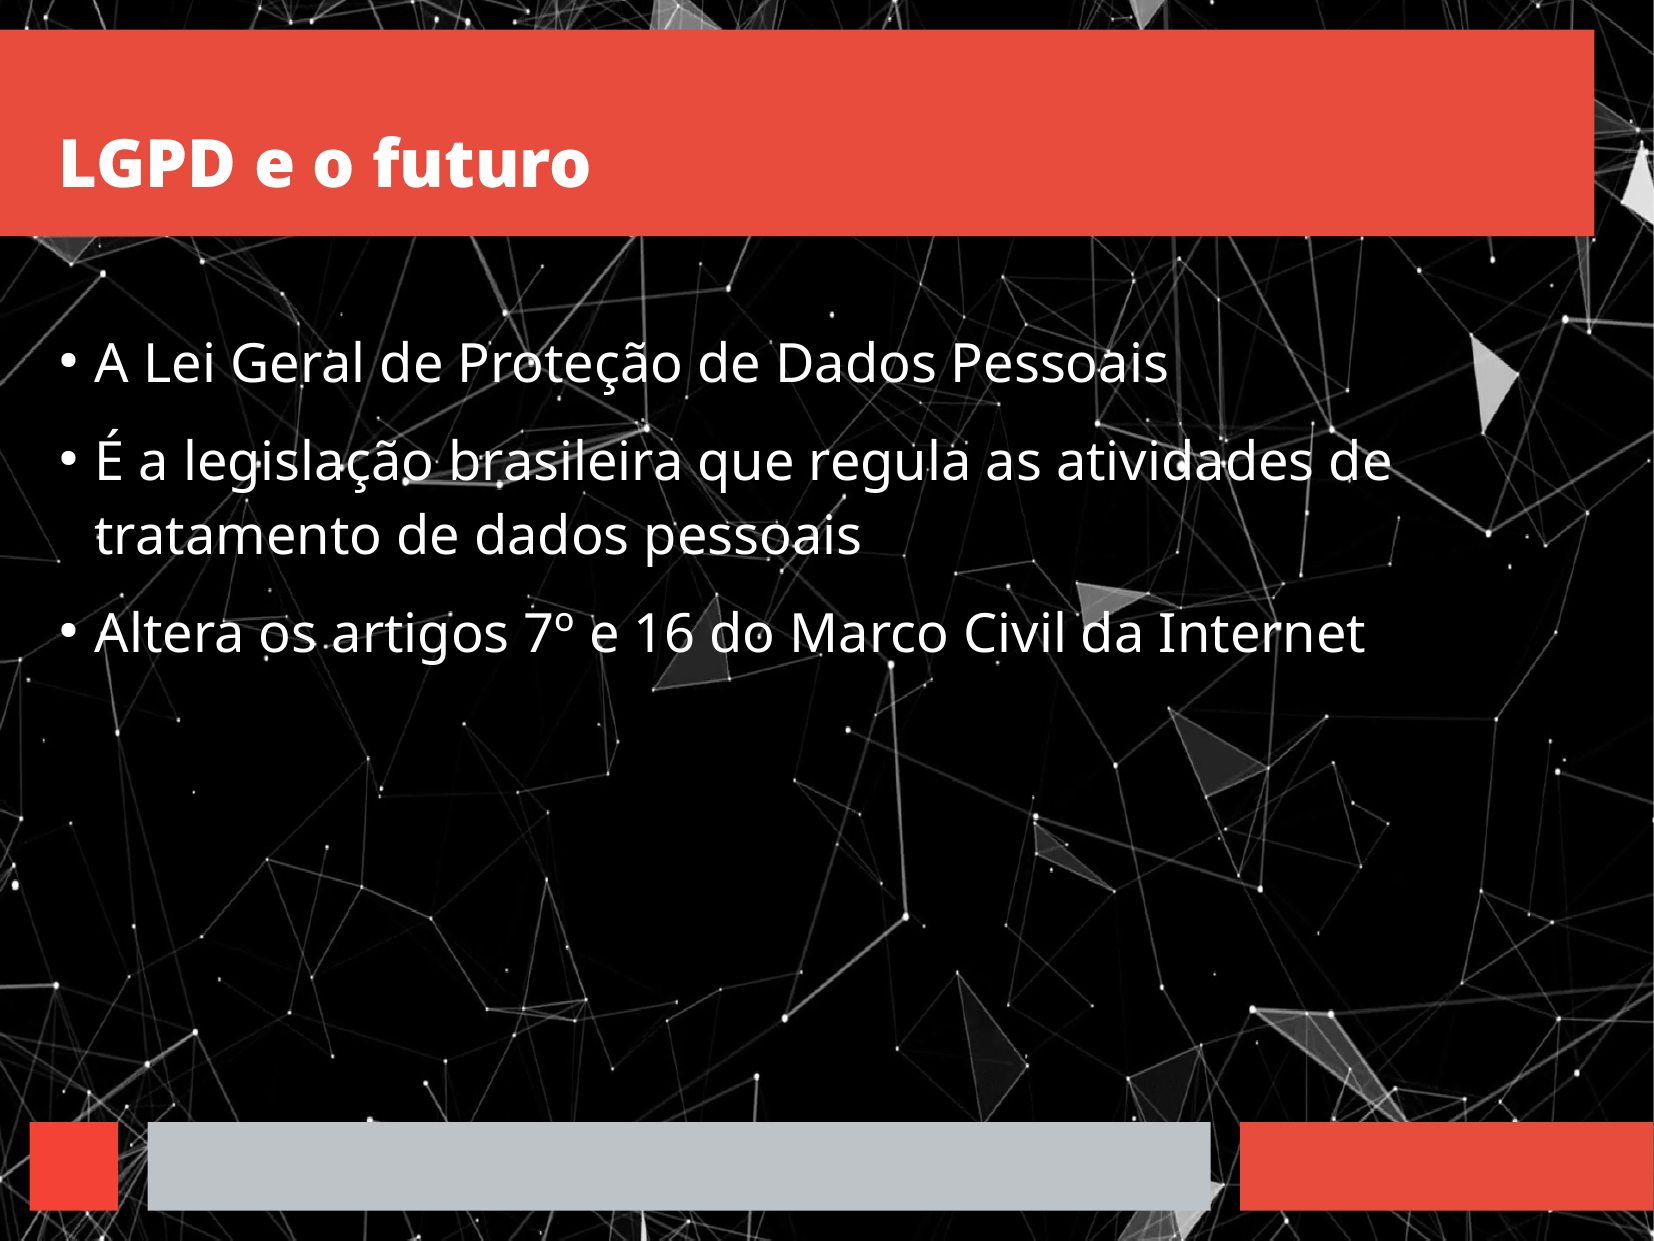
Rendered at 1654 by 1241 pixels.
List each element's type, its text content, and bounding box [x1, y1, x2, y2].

picture [0, 0, 1654, 1241]
list A Lei Geral de Proteção de Dados Pessoais É a legislação brasileira que regula as atividades de tratamento de dados pessoais Altera os artigos 7º e 16 do Marco Civil da Internet [59, 324, 1565, 1093]
title LGPD e o futuro [59, 59, 1595, 207]
